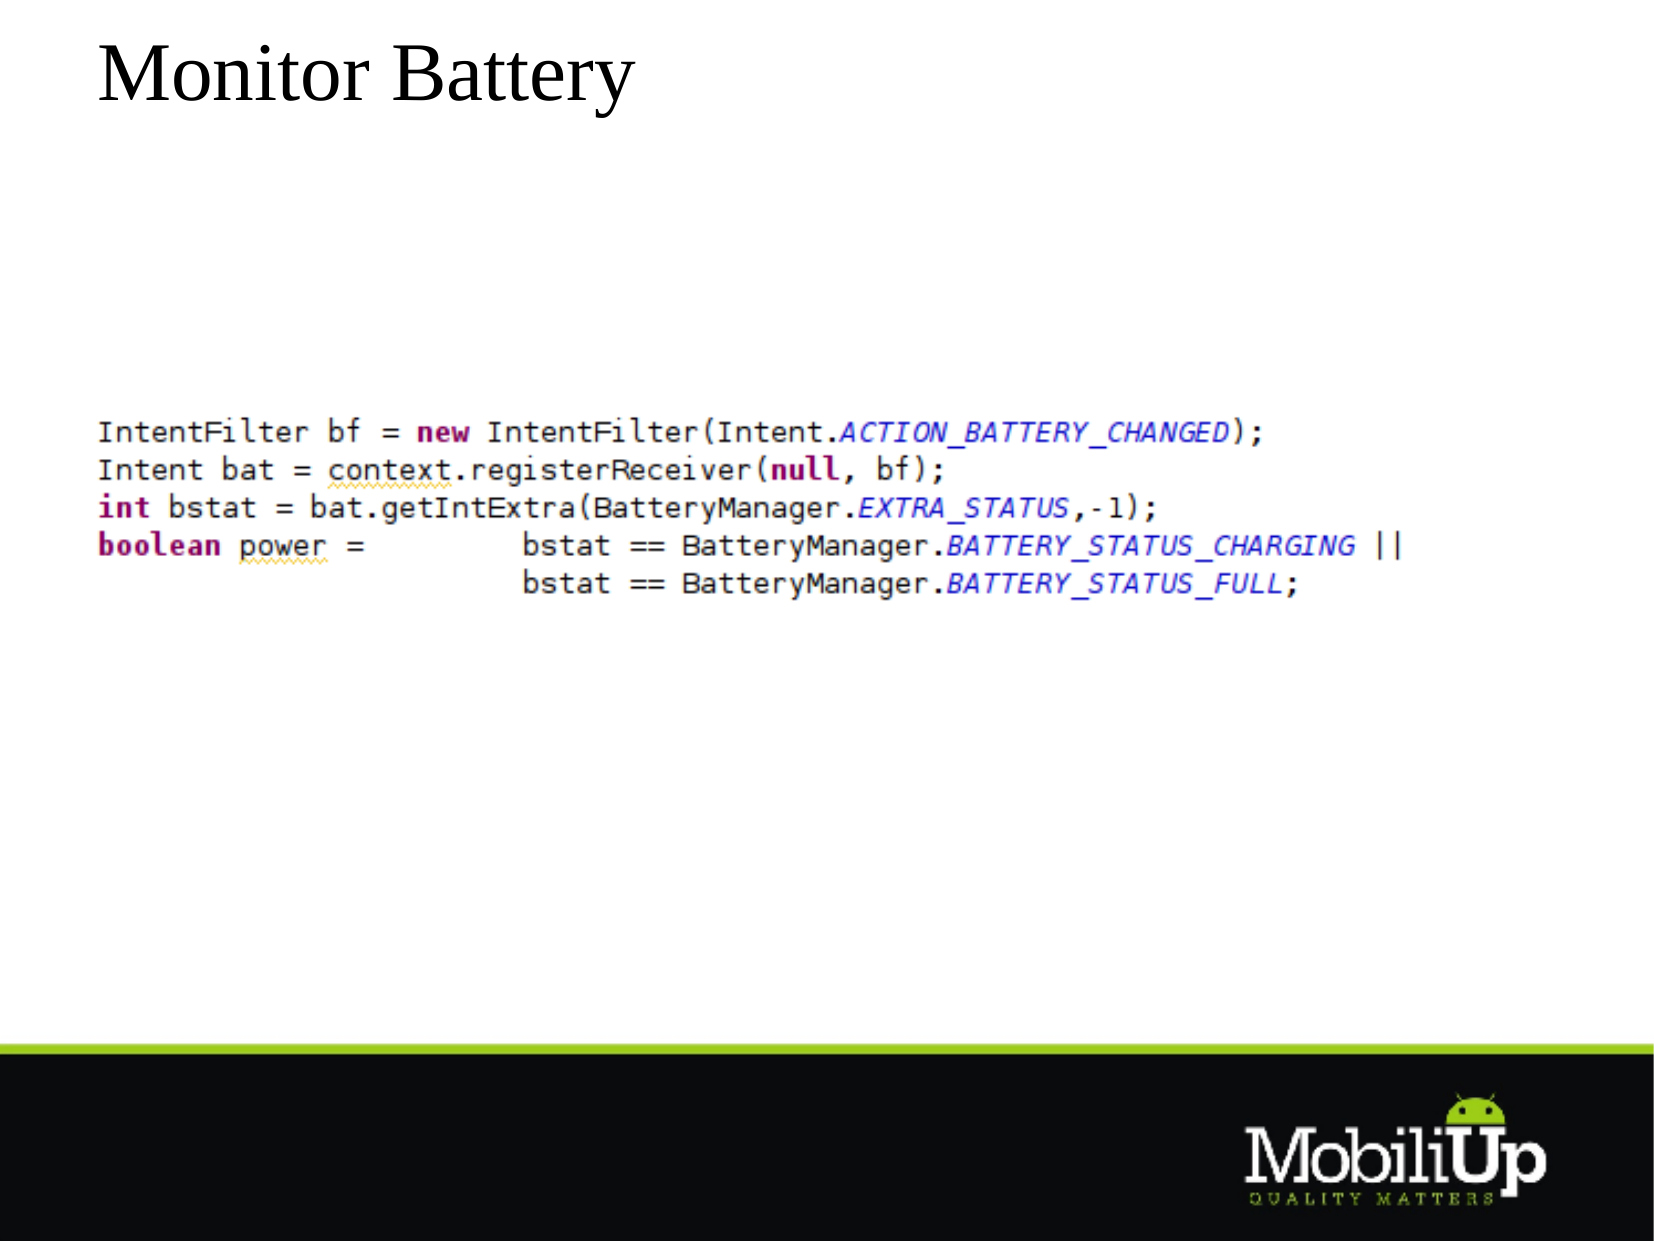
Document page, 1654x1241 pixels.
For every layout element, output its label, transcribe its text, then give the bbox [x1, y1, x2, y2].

picture [0, 0, 1654, 1241]
title Monitor Battery [82, 9, 1571, 125]
